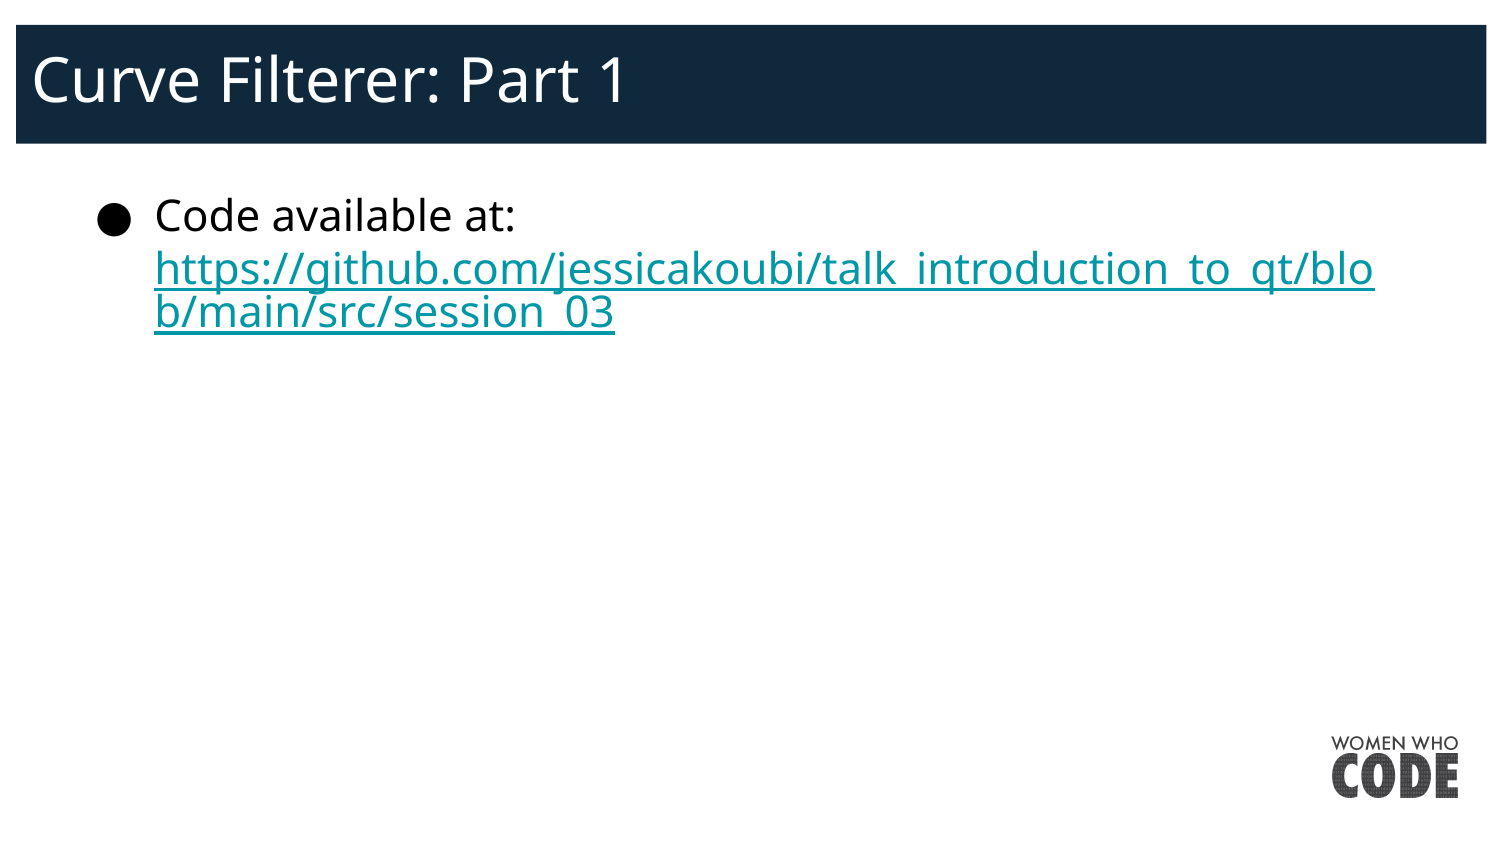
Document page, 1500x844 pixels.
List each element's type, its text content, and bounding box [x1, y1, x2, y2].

text_box Curve Filterer: Part 1 [16, 24, 1487, 144]
title Code available at: https://github.com/jessicakoubi/talk_introduction_to_qt/blob/main/src/session_03 [64, 172, 1400, 775]
picture [1331, 735, 1458, 798]
